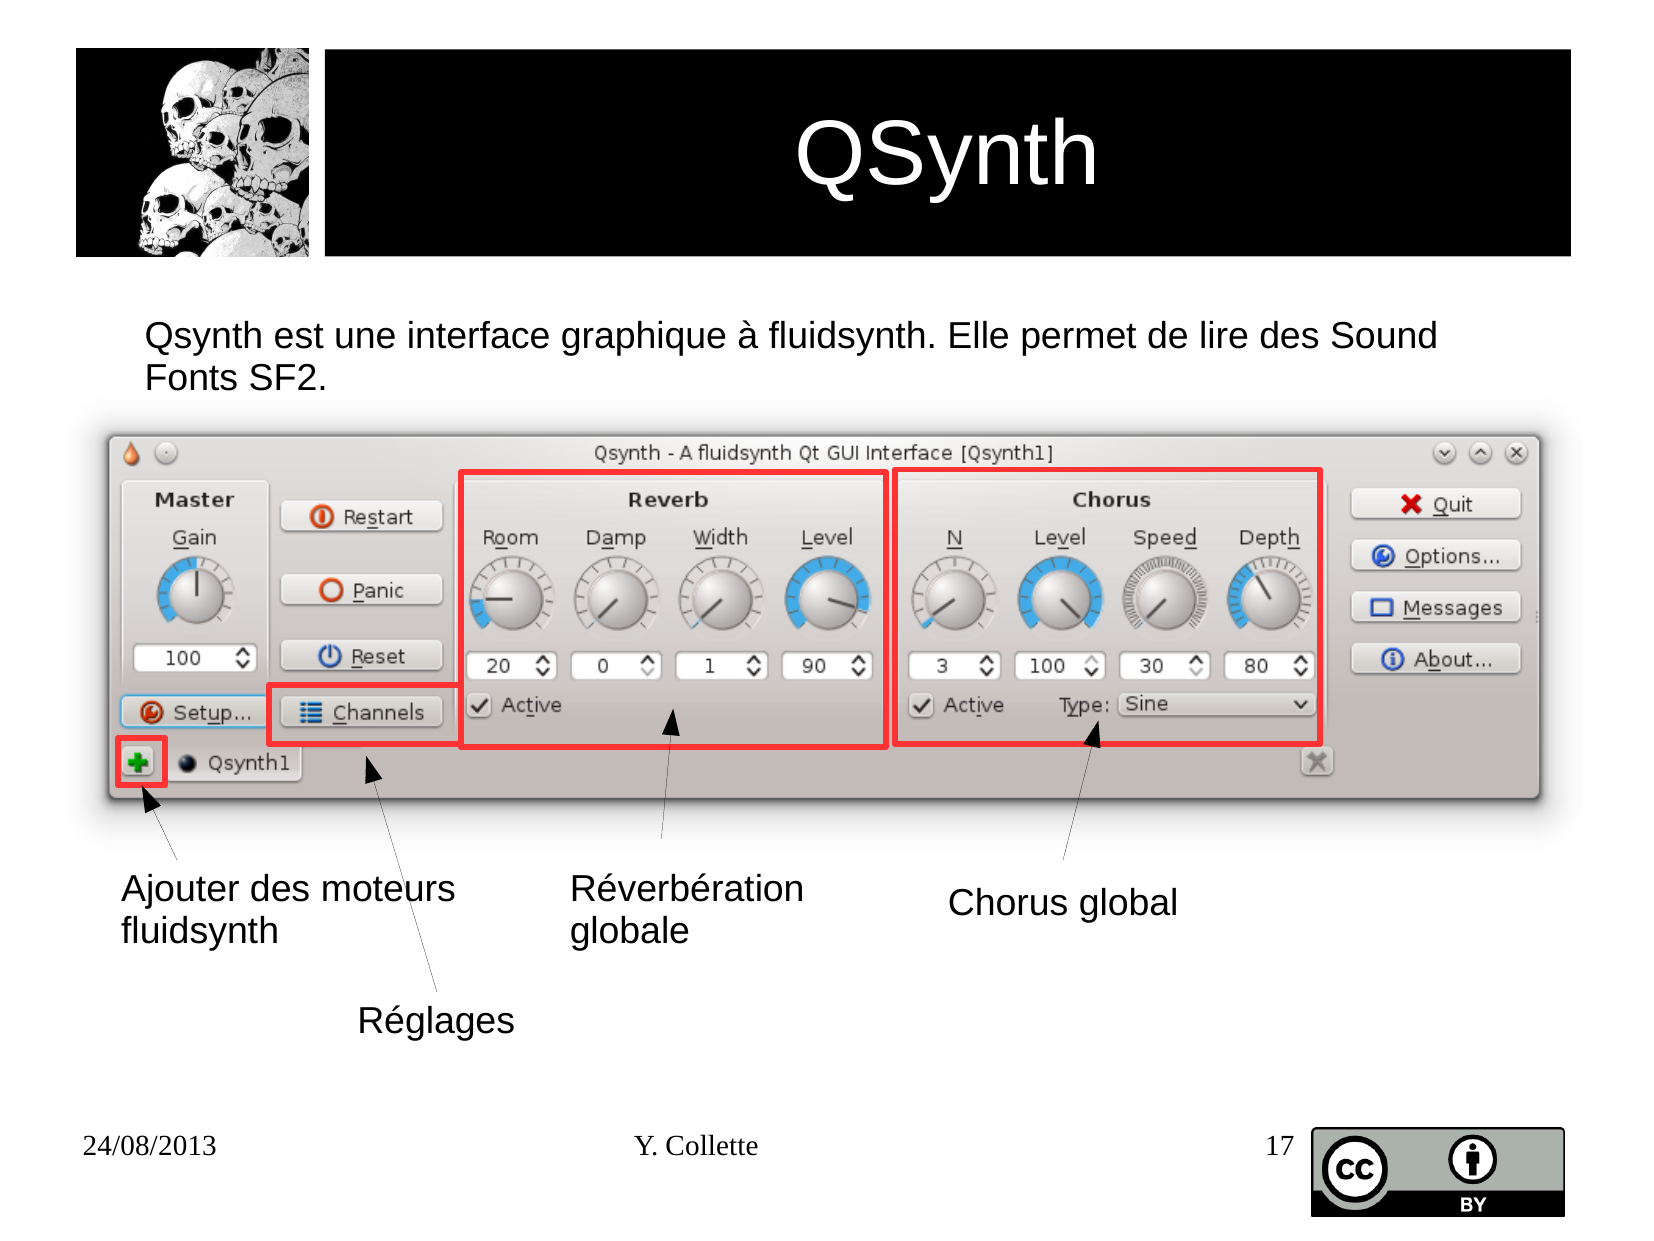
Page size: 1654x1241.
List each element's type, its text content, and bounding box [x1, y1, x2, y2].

picture [76, 48, 309, 257]
text_box Ajouter des moteurs fluidsynth [106, 860, 426, 960]
text_box Chorus global [933, 874, 1205, 931]
text_box Réglages [342, 992, 544, 1049]
title QSynth [324, 49, 1571, 257]
picture [121, 741, 162, 782]
text_box Ajouter des moteurs fluidsynth [398, 860, 497, 960]
picture [47, 374, 1602, 861]
picture [1311, 1127, 1565, 1217]
picture [898, 472, 1317, 741]
text_box Qsynth est une interface graphique à fluidsynth. Elle permet de lire des Sound Fonts SF2. [129, 307, 1536, 406]
text_box Réverbération globale [555, 860, 827, 960]
